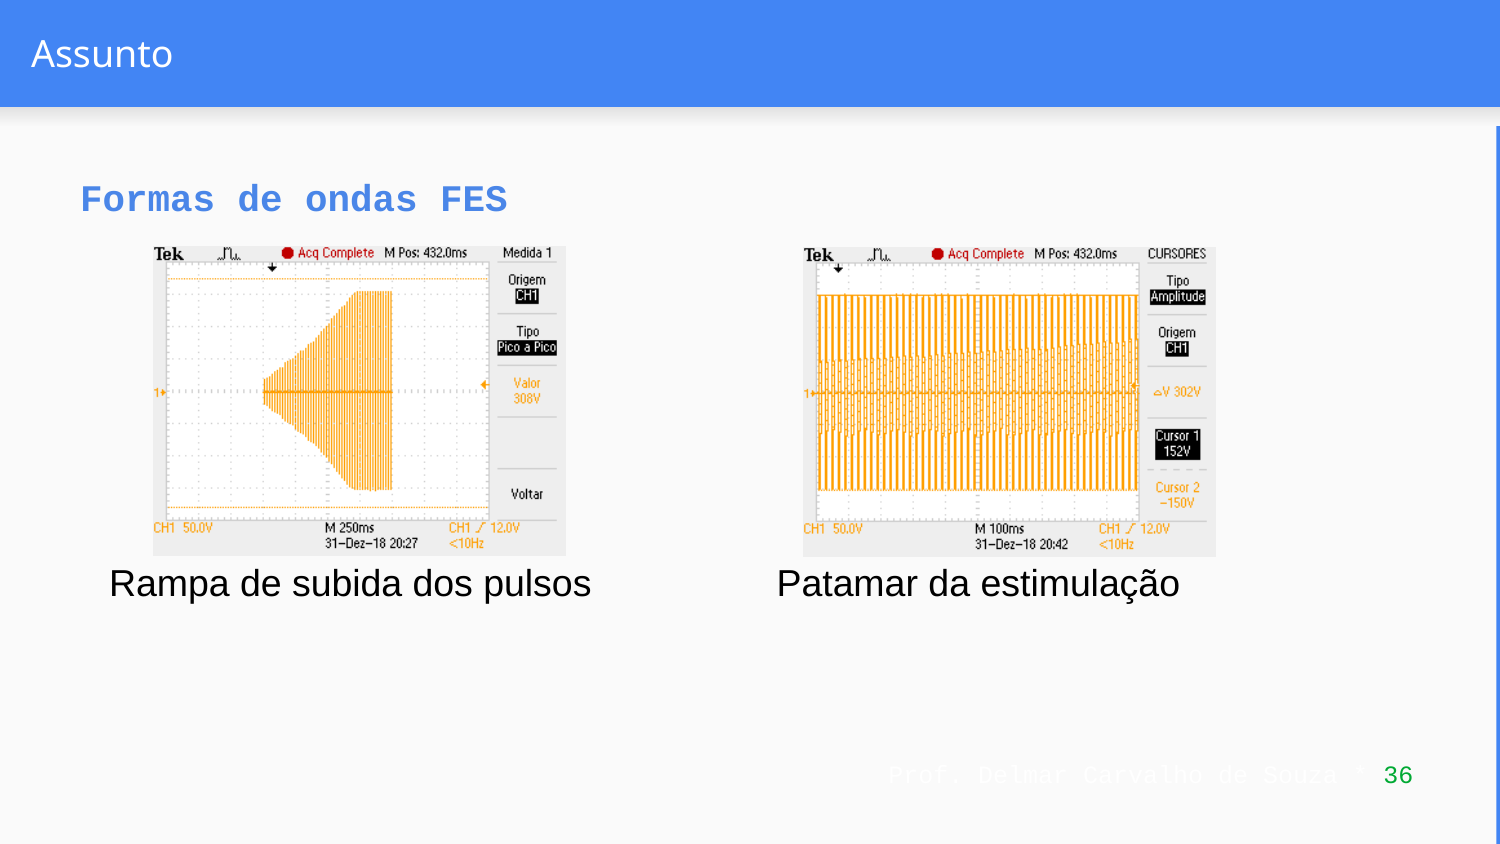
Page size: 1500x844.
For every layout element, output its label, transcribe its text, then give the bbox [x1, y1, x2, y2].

text_box Patamar da estimulação [761, 555, 1282, 631]
text_box Formas de ondas FES [40, 152, 1447, 780]
picture [153, 246, 566, 556]
text_box Rampa de subida dos pulsos [94, 555, 615, 631]
title Assunto [16, 2, 1464, 102]
picture [803, 247, 1216, 555]
